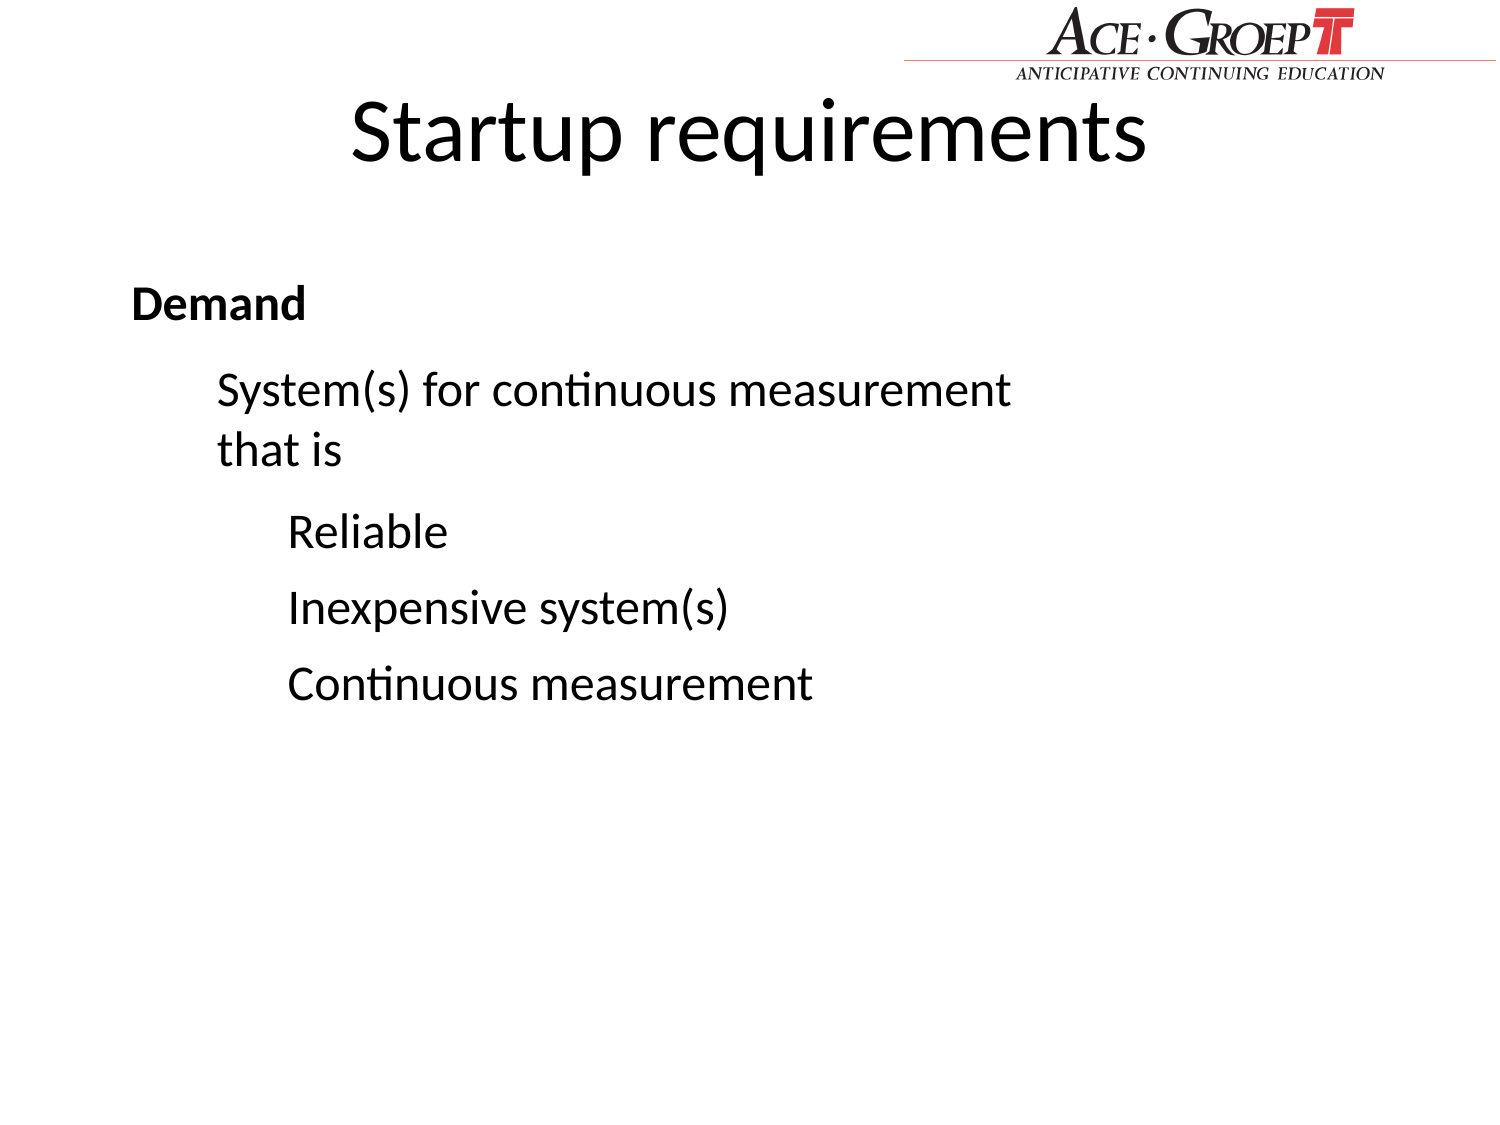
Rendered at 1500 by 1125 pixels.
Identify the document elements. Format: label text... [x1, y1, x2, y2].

list Demand System(s) for continuous measurement that is Reliable Inexpensive system(s) Continuous measurement [60, 262, 1411, 1006]
picture [904, 7, 1496, 80]
title Startup requirements [75, 45, 1425, 233]
